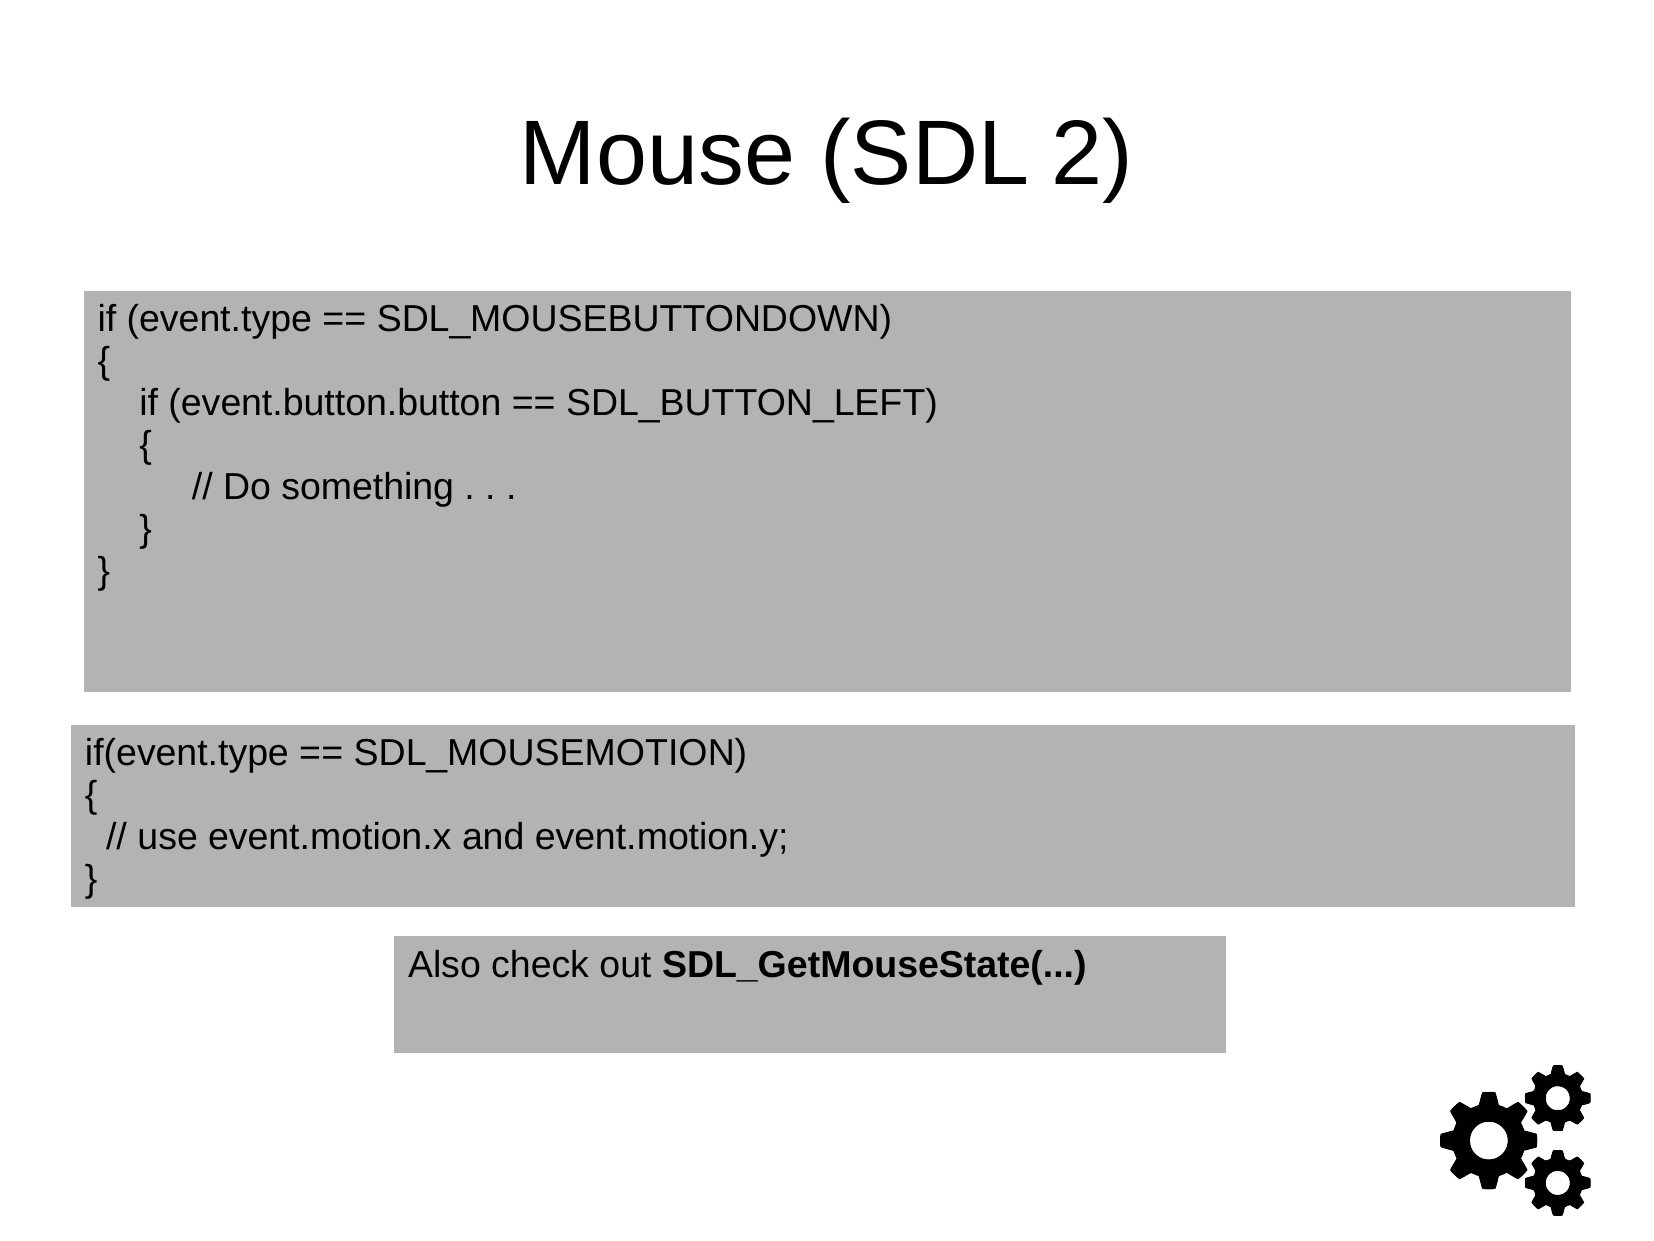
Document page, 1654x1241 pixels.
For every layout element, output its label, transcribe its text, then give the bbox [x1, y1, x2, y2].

title Mouse (SDL 2) [82, 49, 1571, 257]
picture [1440, 1065, 1591, 1216]
table_header if(event.type == SDL_MOUSEMOTION) { // use event.motion.x and event.motion.y; } [71, 725, 1575, 907]
table_header if (event.type == SDL_MOUSEBUTTONDOWN) { if (event.button.button == SDL_BUTTON_LEFT) { // Do something . . . } } [84, 291, 1571, 692]
table_header Also check out SDL_GetMouseState(...) [394, 936, 1226, 1053]
